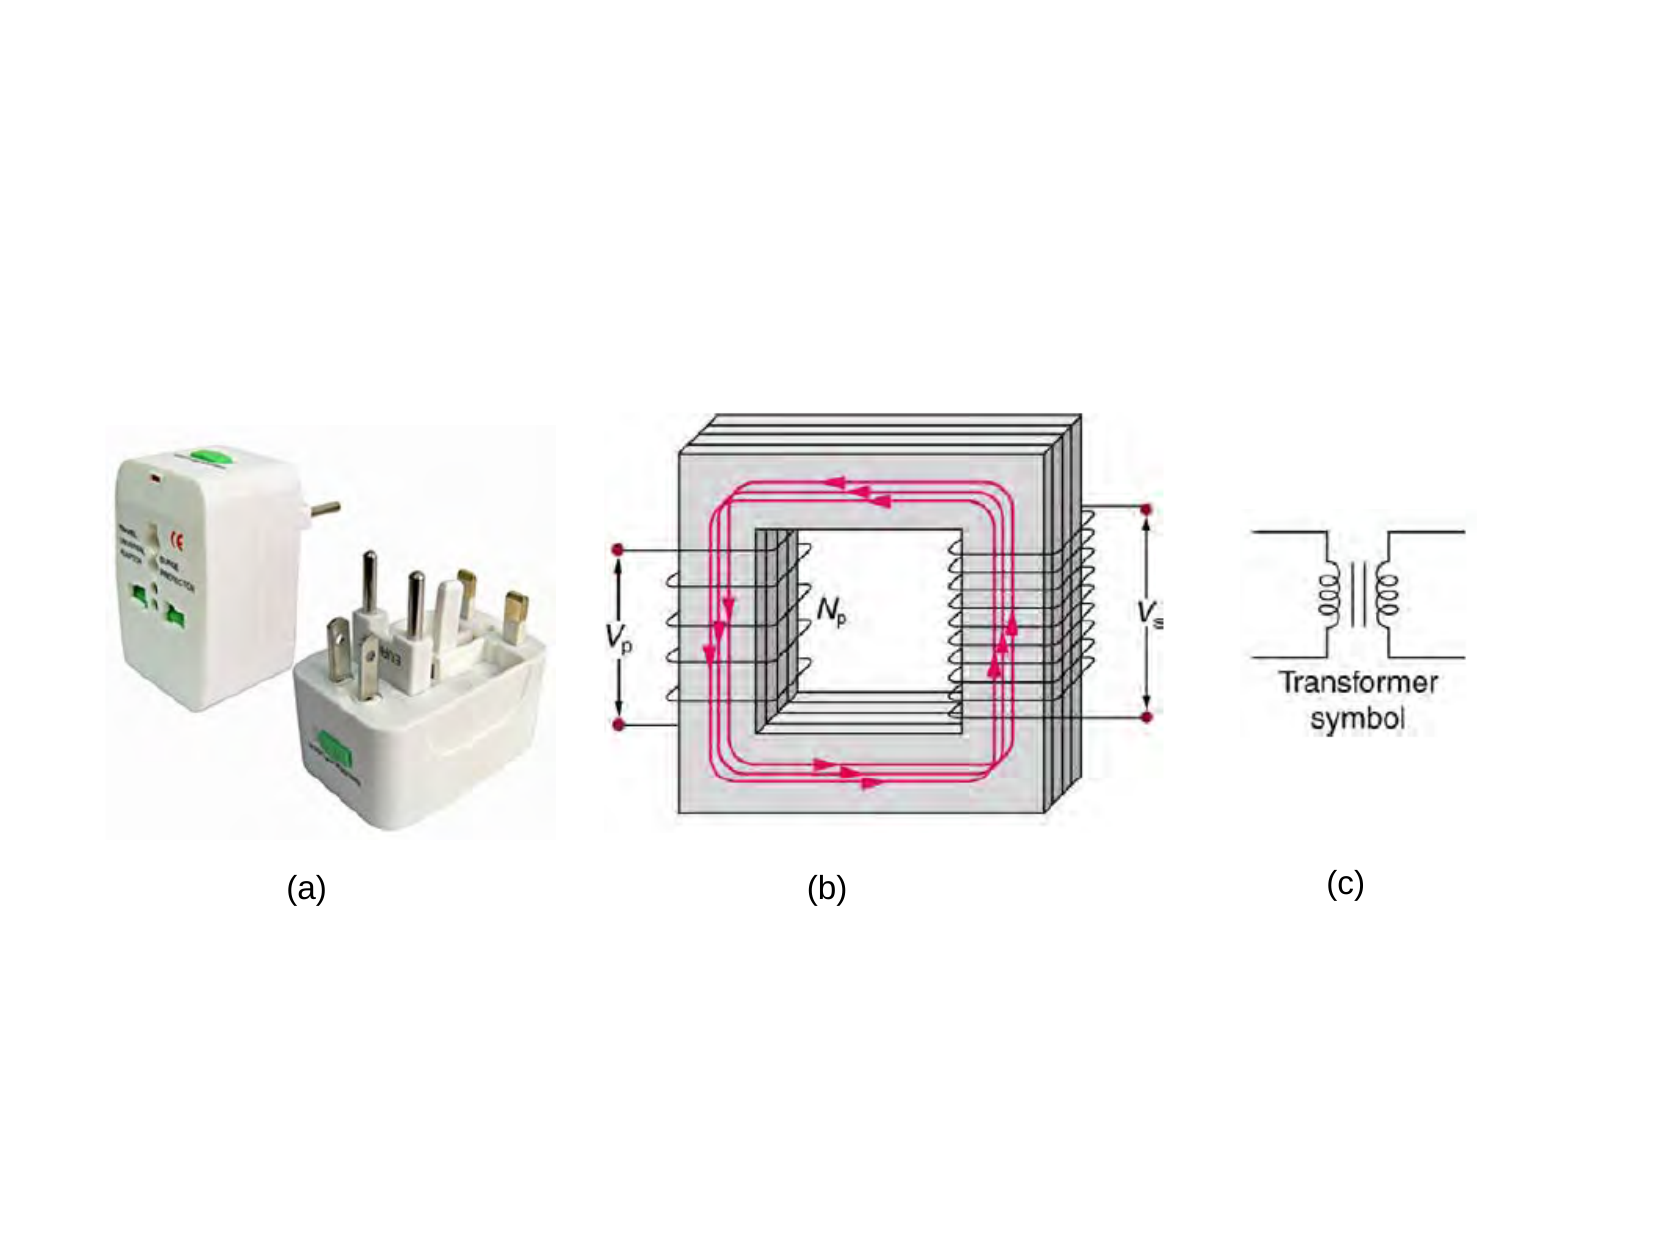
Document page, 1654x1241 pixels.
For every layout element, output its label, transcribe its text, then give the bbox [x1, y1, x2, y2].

picture [1240, 509, 1477, 745]
text_box (a) [271, 862, 342, 915]
picture [600, 401, 1170, 833]
text_box (b) [792, 862, 863, 915]
picture [98, 425, 556, 840]
text_box (c) [1311, 857, 1381, 910]
